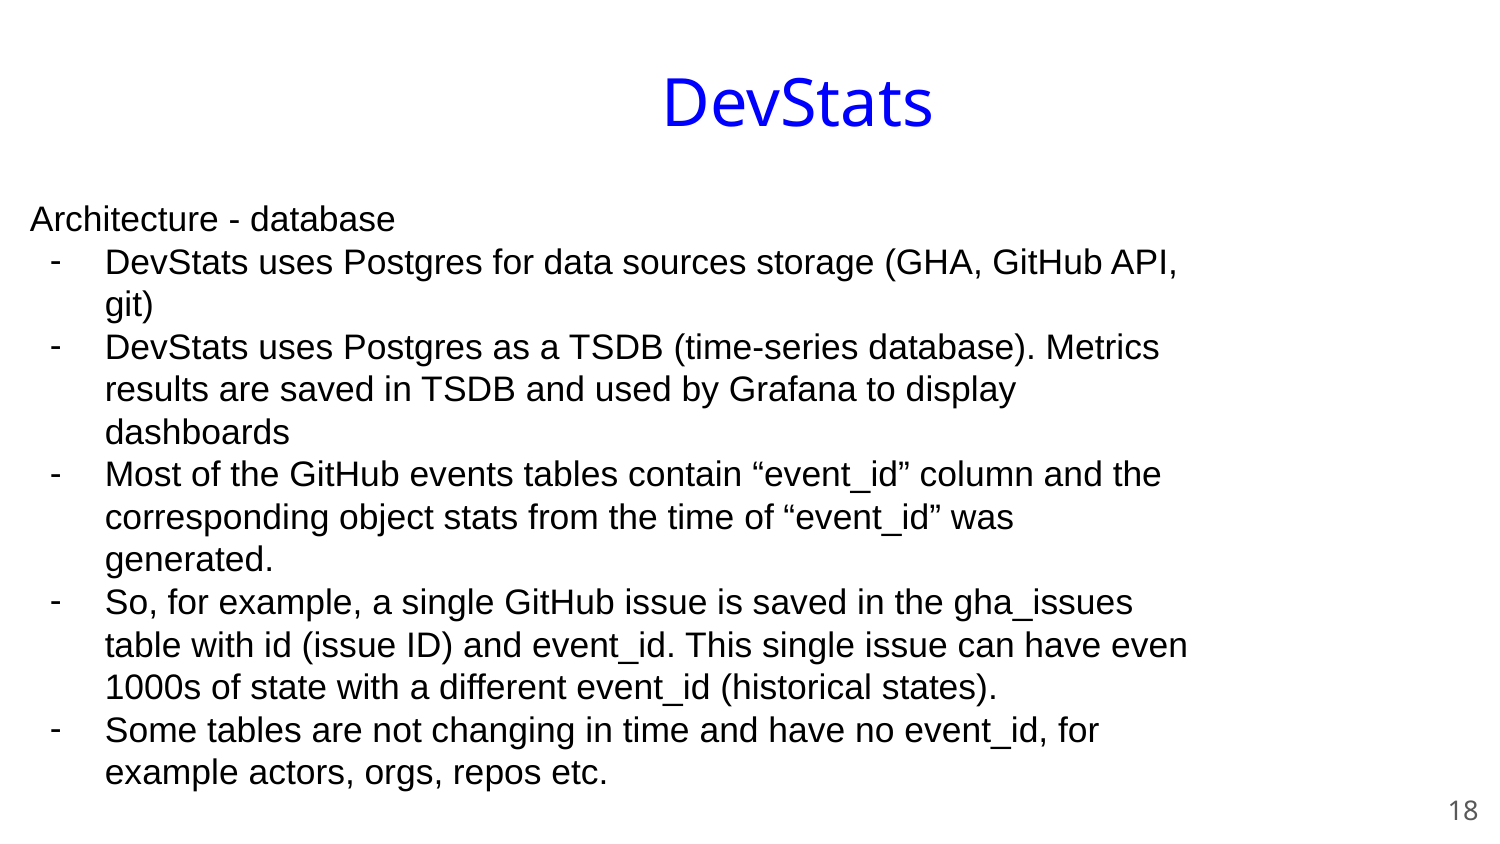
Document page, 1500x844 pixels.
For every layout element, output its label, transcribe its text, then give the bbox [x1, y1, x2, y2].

slide_number <number> [1403, 779, 1494, 844]
text_box Architecture - database DevStats uses Postgres for data sources storage (GHA, GitHub API, git) DevStats uses Postgres as a TSDB (time-series database). Metrics results are saved in TSDB and used by Grafana to display dashboards Most of the GitHub events tables contain “event_id” column and the corresponding object stats from the time of “event_id” was generated. So, for example, a single GitHub issue is saved in the gha_issues table with id (issue ID) and event_id. This single issue can have even 1000s of state with a different event_id (historical states). Some tables are not changing in time and have no event_id, for example actors, orgs, repos etc. [14, 181, 1208, 780]
title DevStats [646, 41, 1208, 159]
